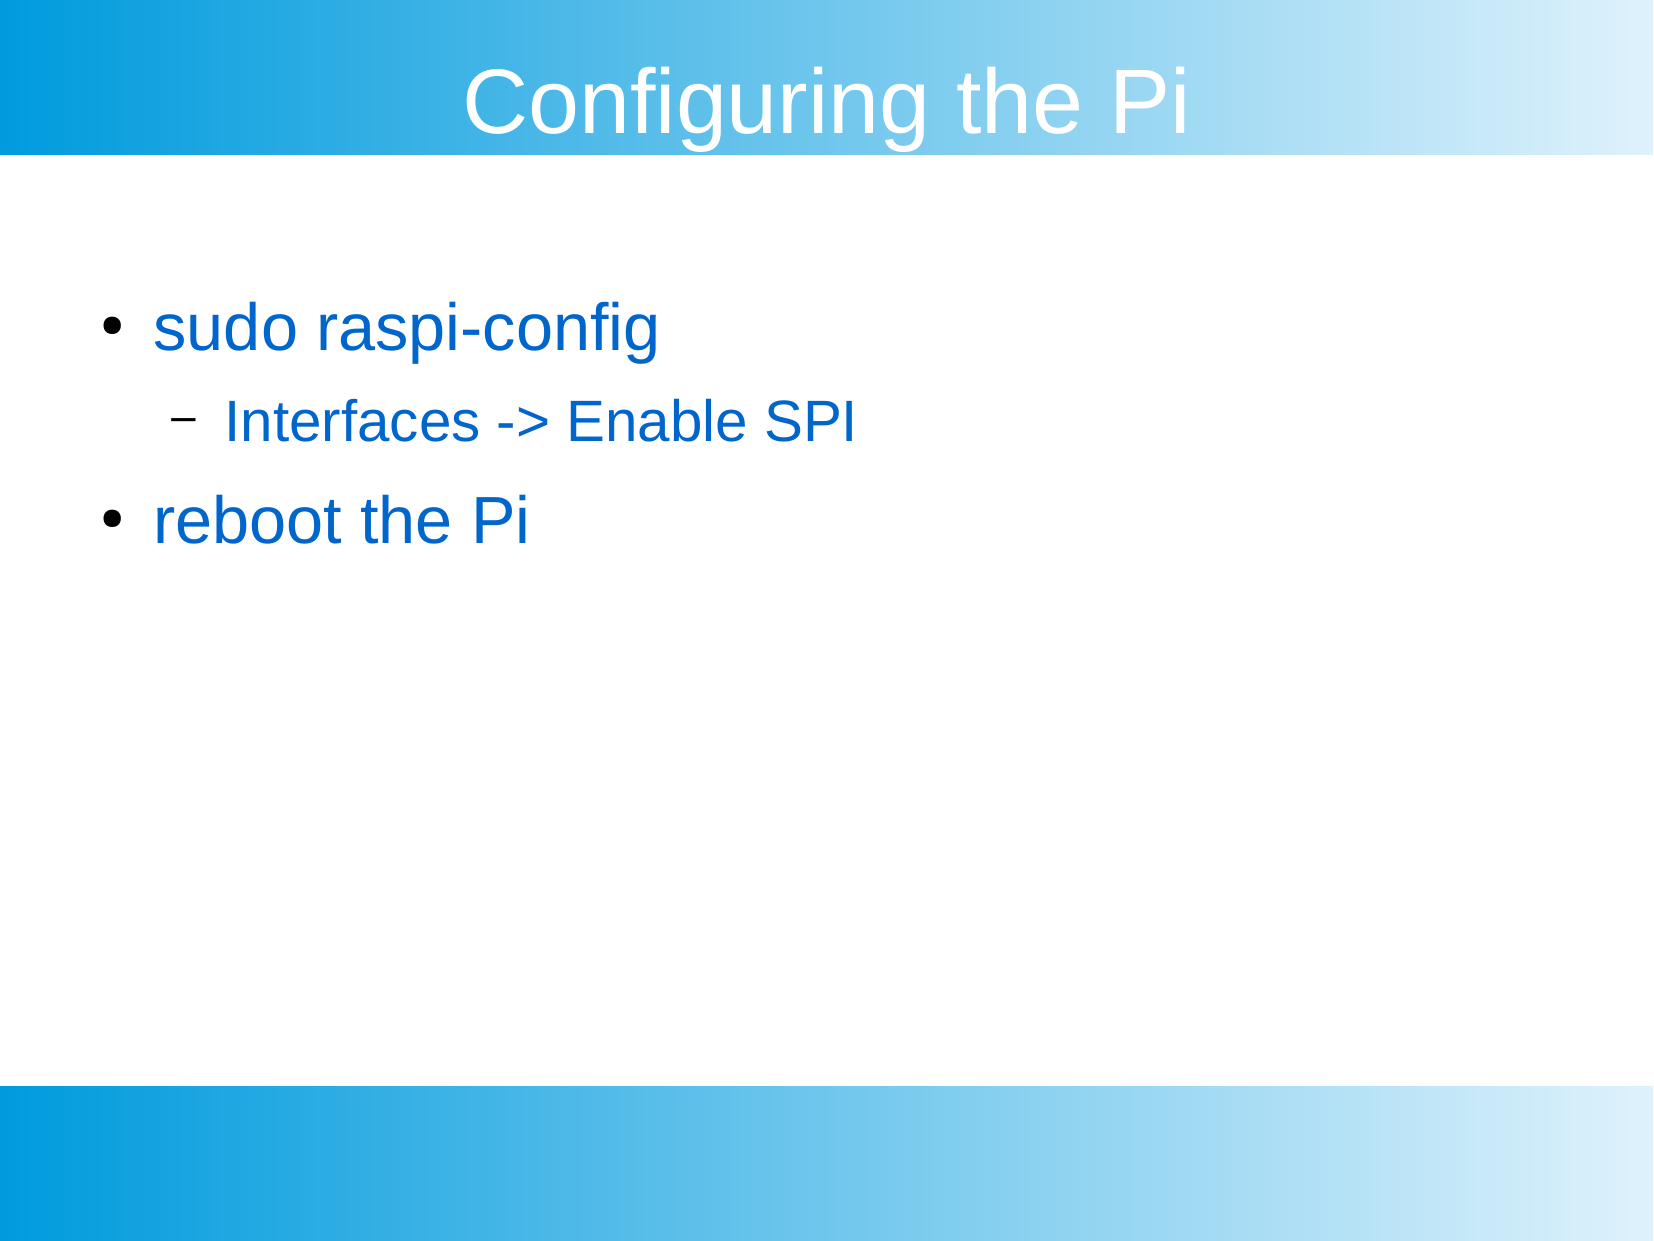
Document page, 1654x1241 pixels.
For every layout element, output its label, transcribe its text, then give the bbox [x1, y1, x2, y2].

title Configuring the Pi [82, 49, 1571, 155]
list sudo raspi-config Interfaces -> Enable SPI reboot the Pi [82, 290, 1571, 1010]
